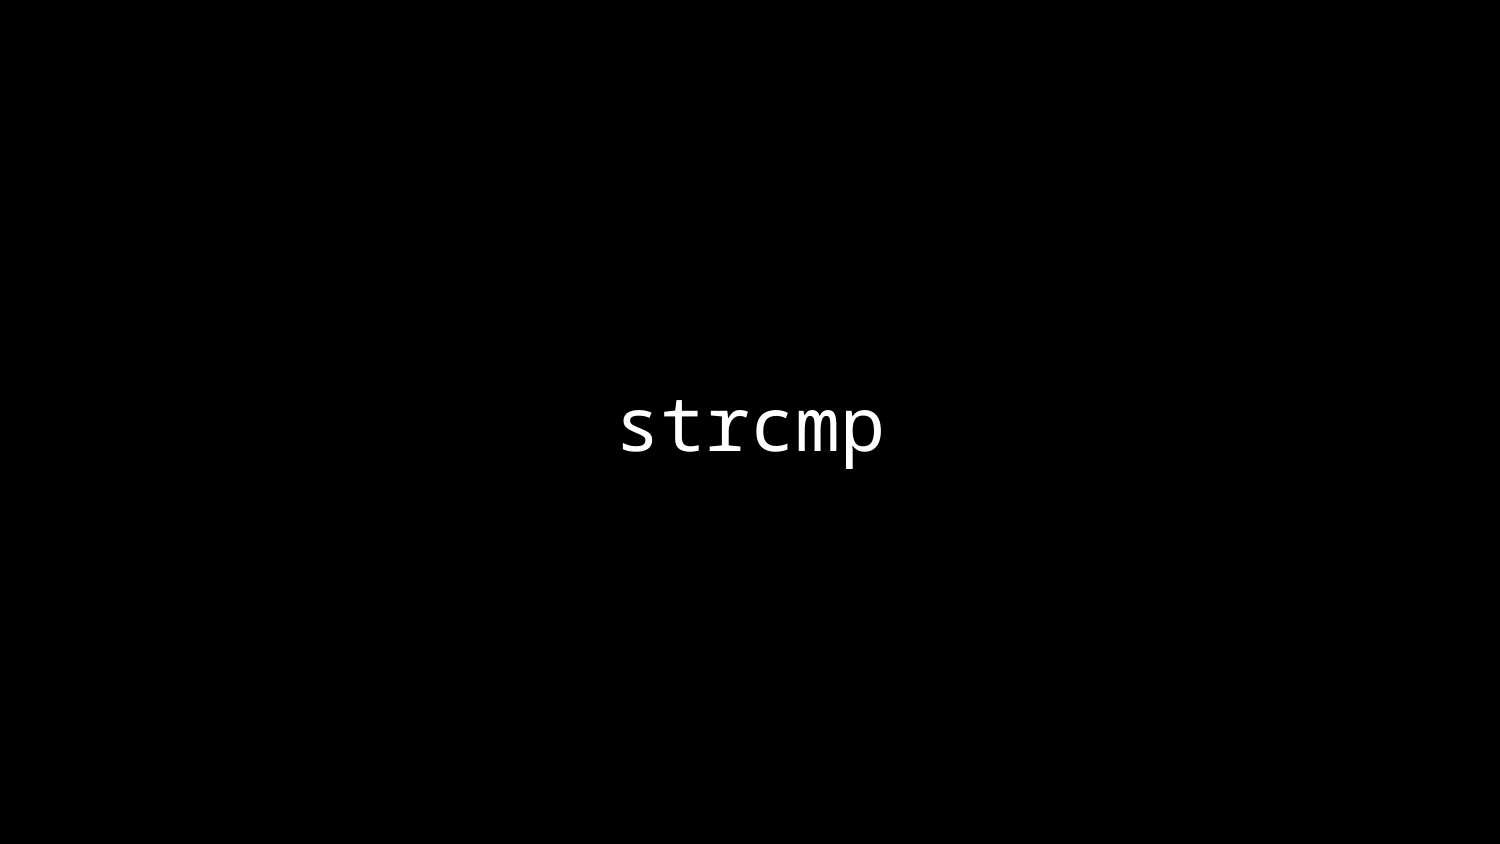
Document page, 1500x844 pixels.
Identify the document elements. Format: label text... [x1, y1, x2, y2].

title strcmp [51, 352, 1449, 491]
